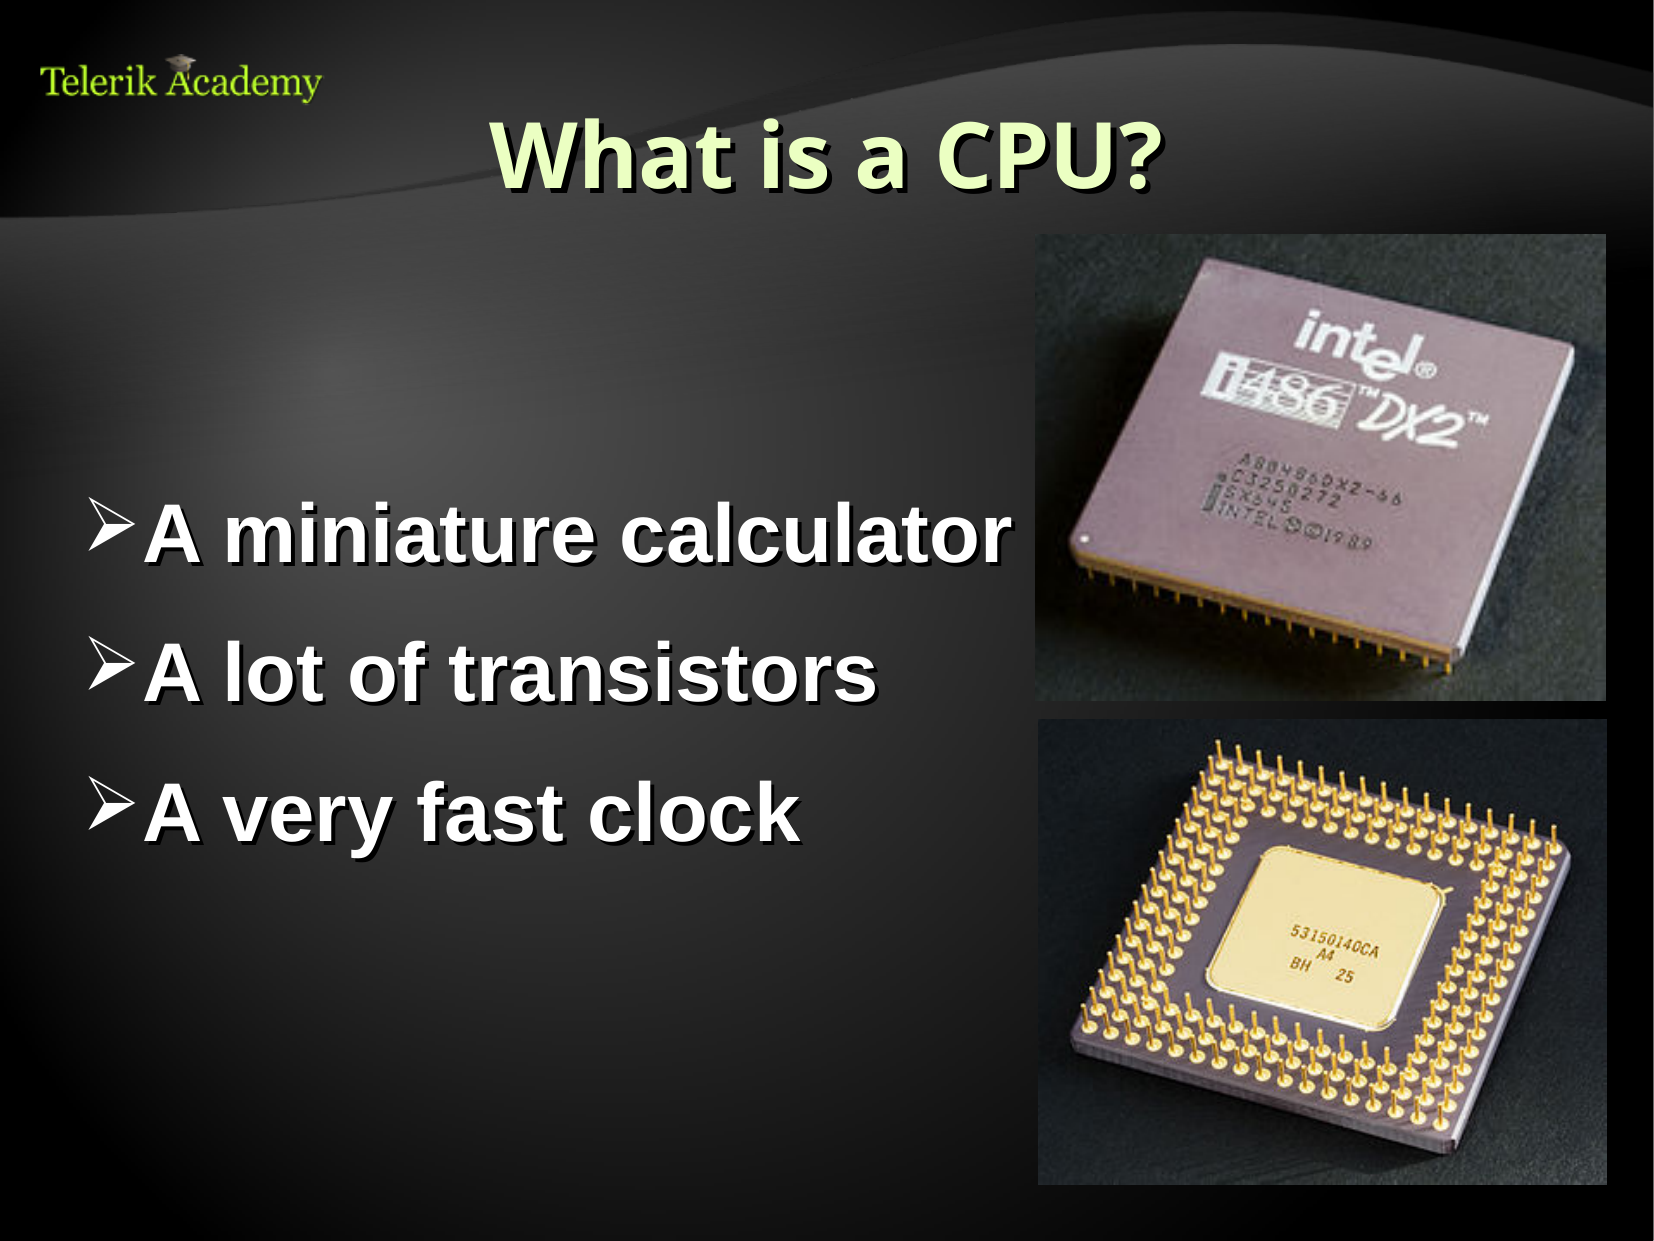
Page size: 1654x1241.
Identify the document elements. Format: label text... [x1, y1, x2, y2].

picture [0, 0, 1654, 1241]
subtitle A miniature calculator A lot of transistors A very fast clock [82, 290, 1538, 1010]
title What is a CPU? [82, 49, 1571, 257]
